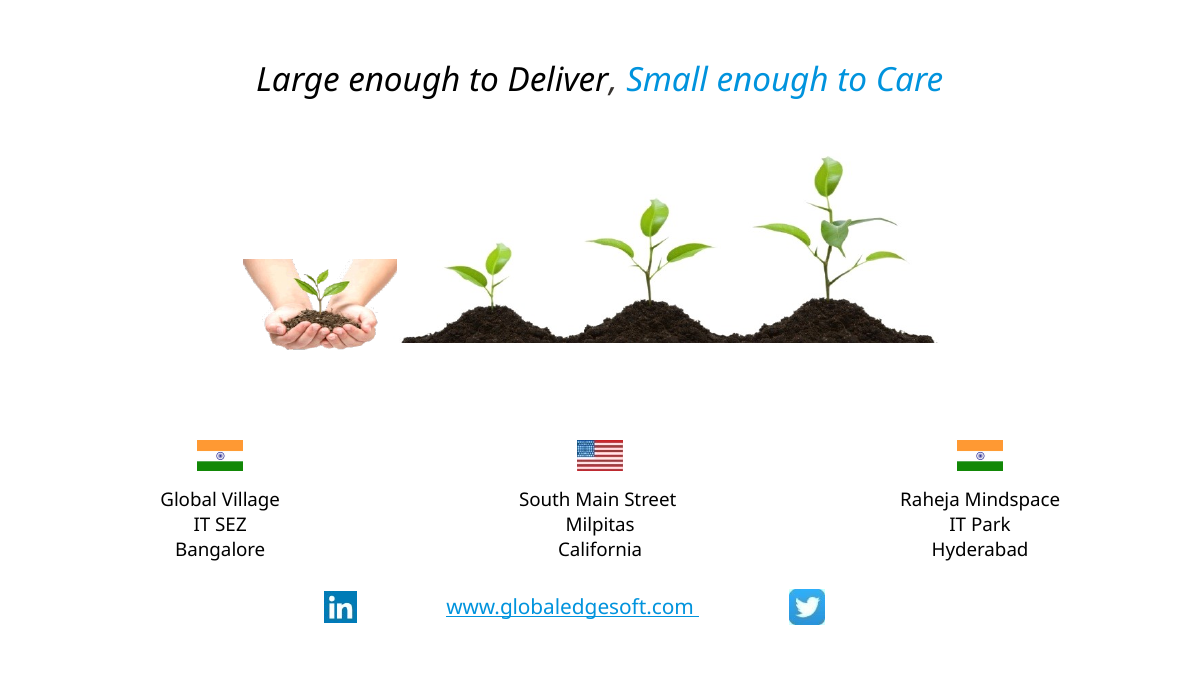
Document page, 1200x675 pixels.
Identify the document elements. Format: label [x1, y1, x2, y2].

picture [577, 440, 623, 471]
picture [337, 603, 353, 619]
picture [197, 440, 243, 471]
picture [329, 596, 334, 619]
picture [789, 589, 825, 625]
picture [243, 117, 957, 350]
picture [957, 440, 1003, 471]
